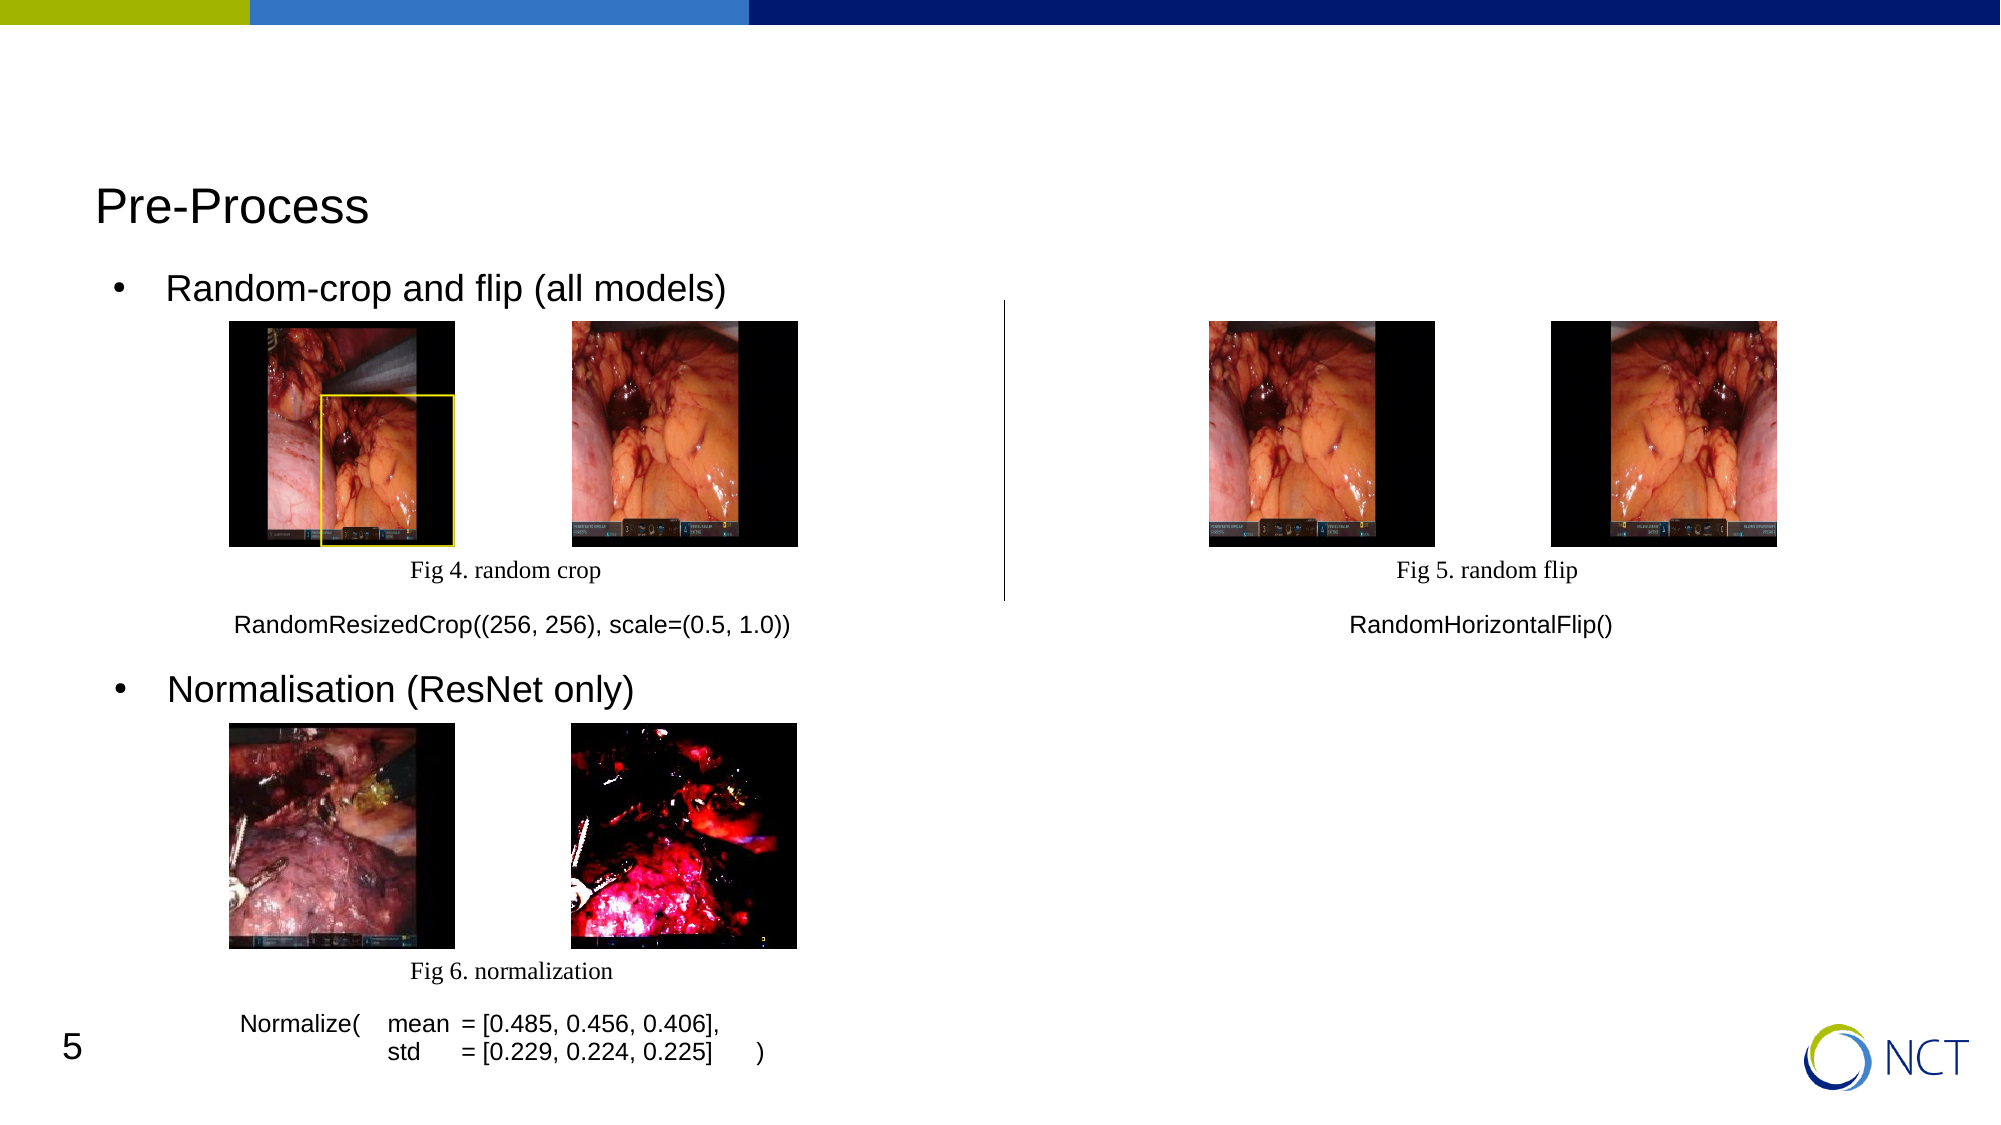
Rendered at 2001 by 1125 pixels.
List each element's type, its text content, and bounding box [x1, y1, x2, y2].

text_box Fig 5. random flip [1381, 548, 1596, 595]
picture [572, 321, 798, 547]
title Pre-Process [94, 112, 1886, 300]
picture [1804, 1024, 1969, 1091]
text_box Fig 6. normalization [395, 949, 630, 996]
picture [571, 723, 797, 949]
text_box RandomResizedCrop((256, 256), scale=(0.5, 1.0)) [140, 602, 886, 651]
list Random-crop and flip (all models) [94, 267, 745, 325]
picture [1209, 321, 1435, 547]
list Normalisation (ResNet only) [96, 668, 661, 721]
picture [1551, 321, 1777, 547]
text_box Normalize( mean = [0.485, 0.456, 0.406], std = [0.229, 0.224, 0.225] ) [225, 1002, 796, 1074]
picture [229, 325, 455, 547]
text_box Fig 4. random crop [395, 548, 630, 595]
picture [229, 723, 455, 949]
text_box RandomHorizontalFlip() [1109, 603, 1854, 651]
